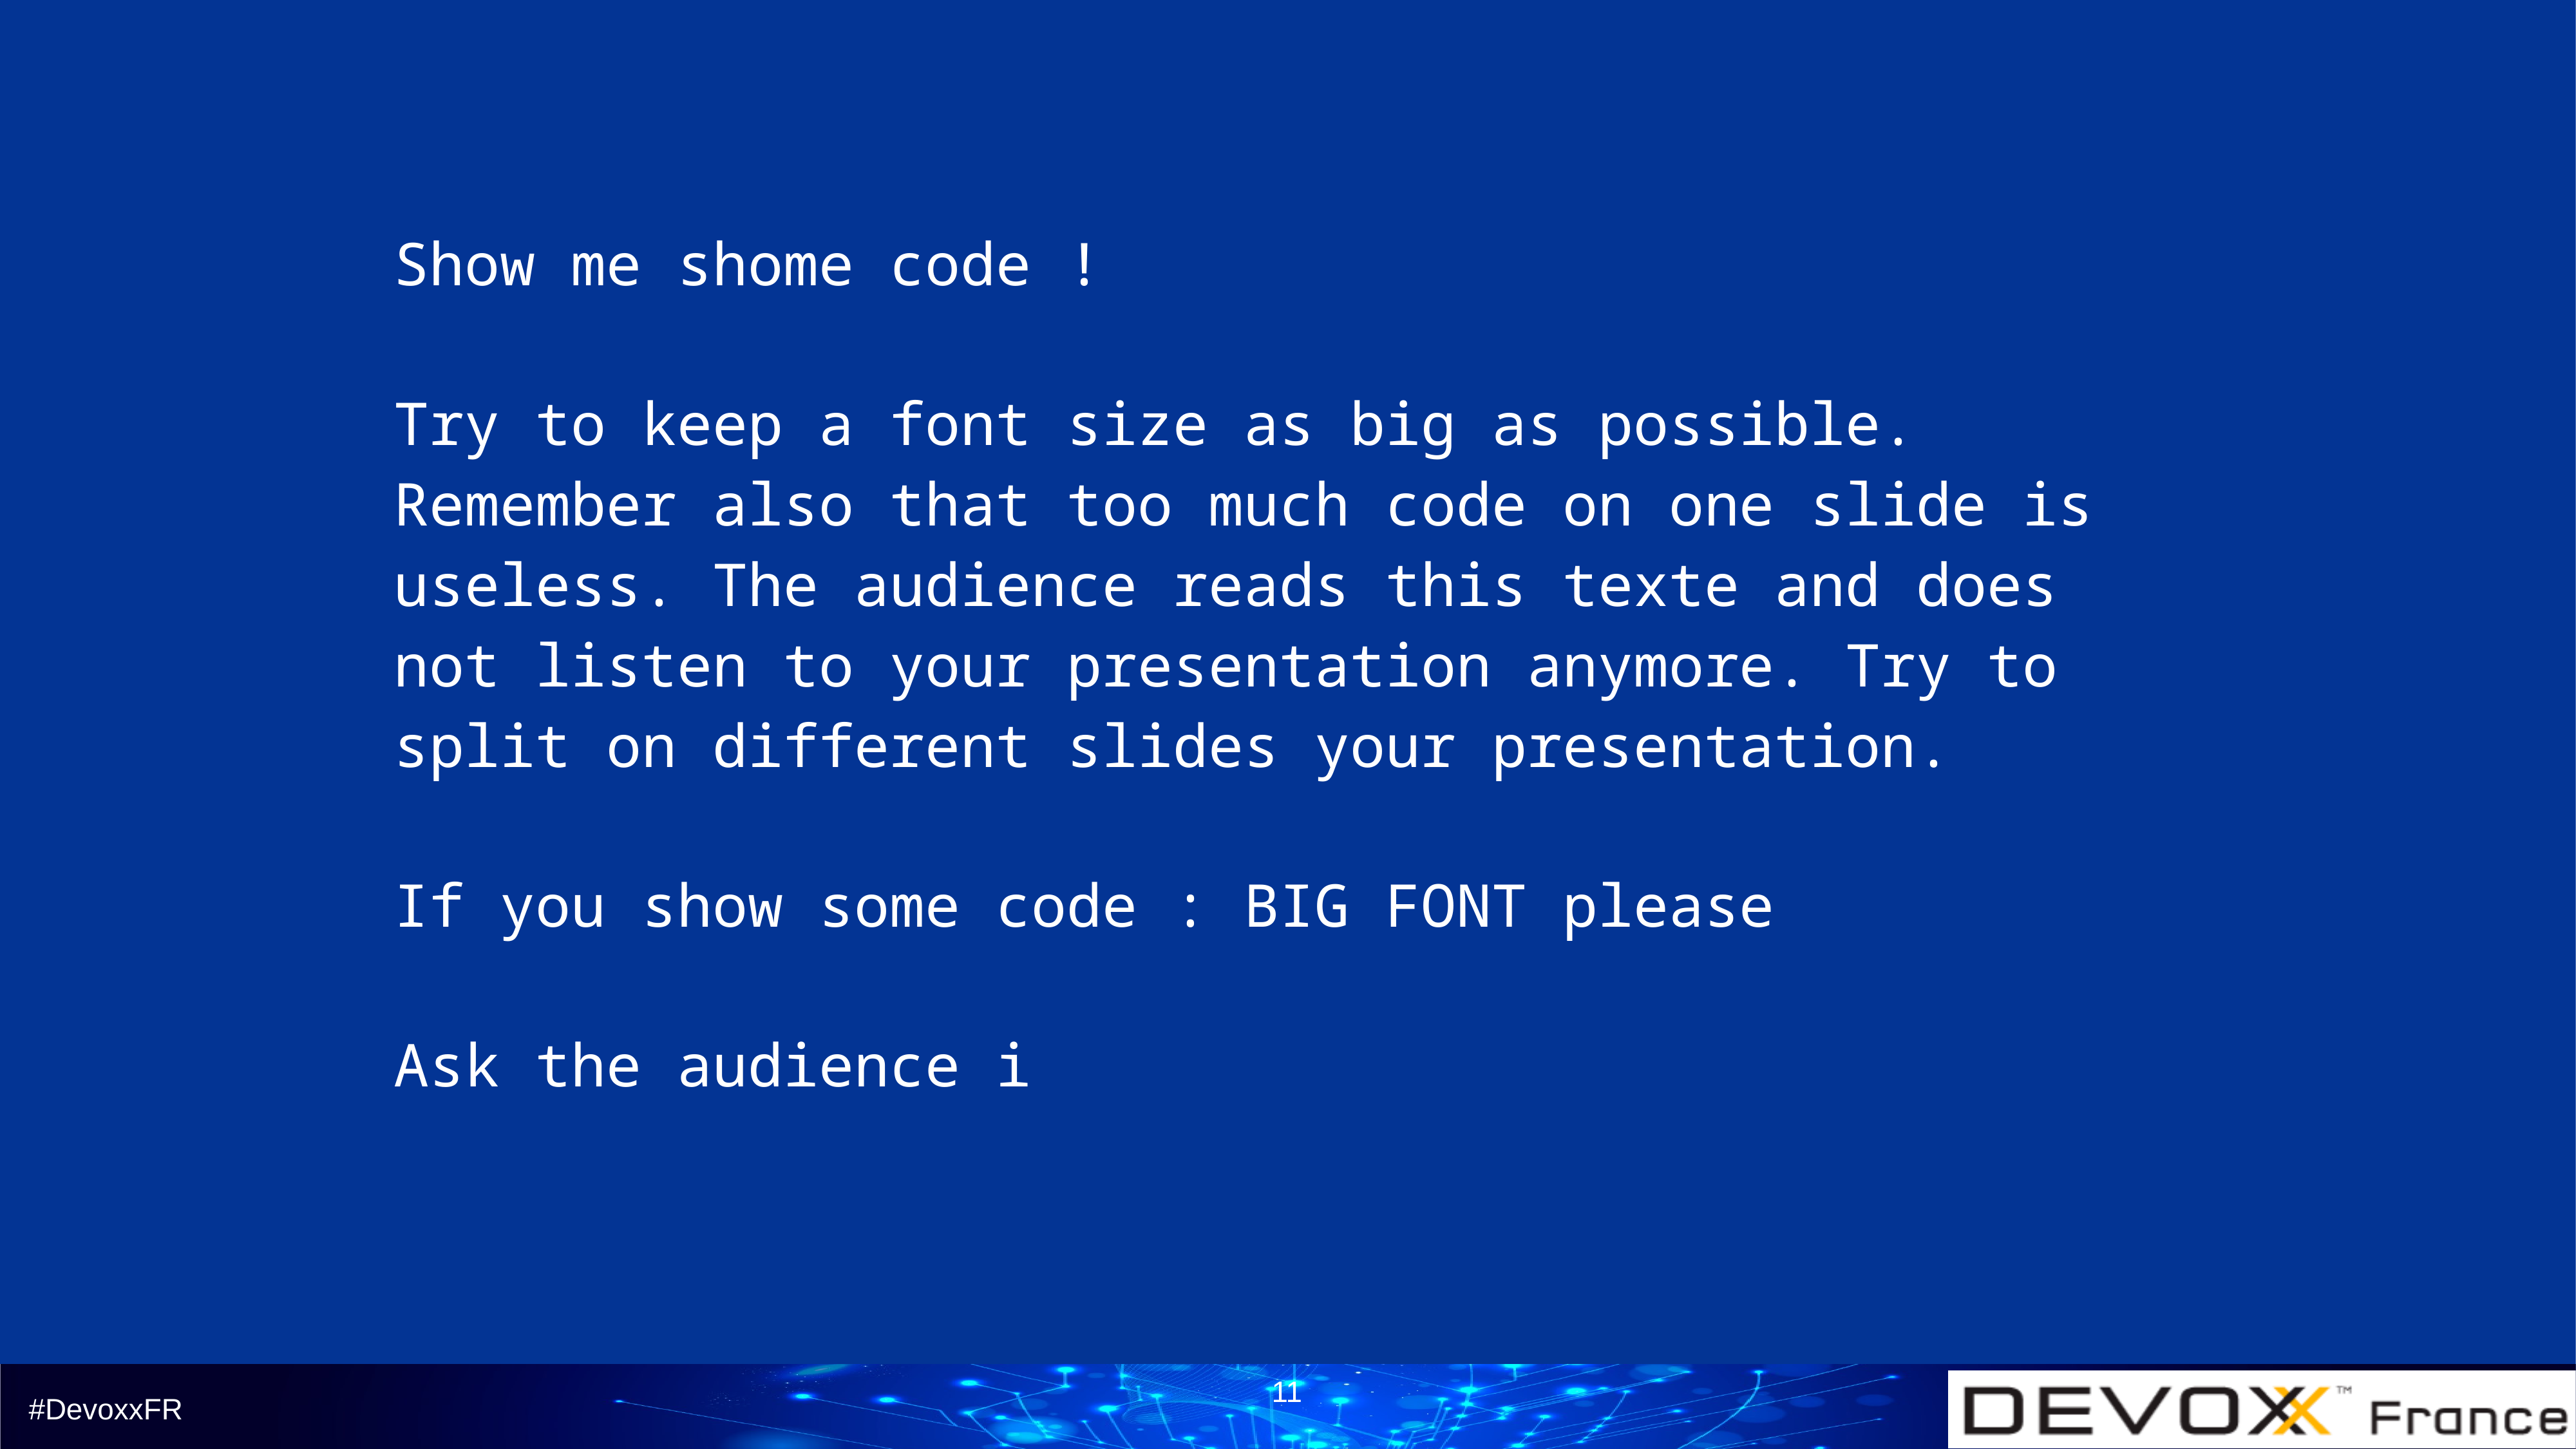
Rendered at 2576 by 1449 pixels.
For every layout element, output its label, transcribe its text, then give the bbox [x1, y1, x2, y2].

slide_number 11 [1270, 1375, 1304, 1427]
picture [0, 1364, 2576, 1449]
picture [1309, 1442, 1326, 1449]
list Show me shome code ! Try to keep a font size as big as possible. Remember also that too much code on one slide is useless. The audience reads this texte and does not listen to your presentation anymore. Try to split on different slides your presentation. If you show some code : BIG FONT please Ask the audience i [393, 222, 2183, 1314]
